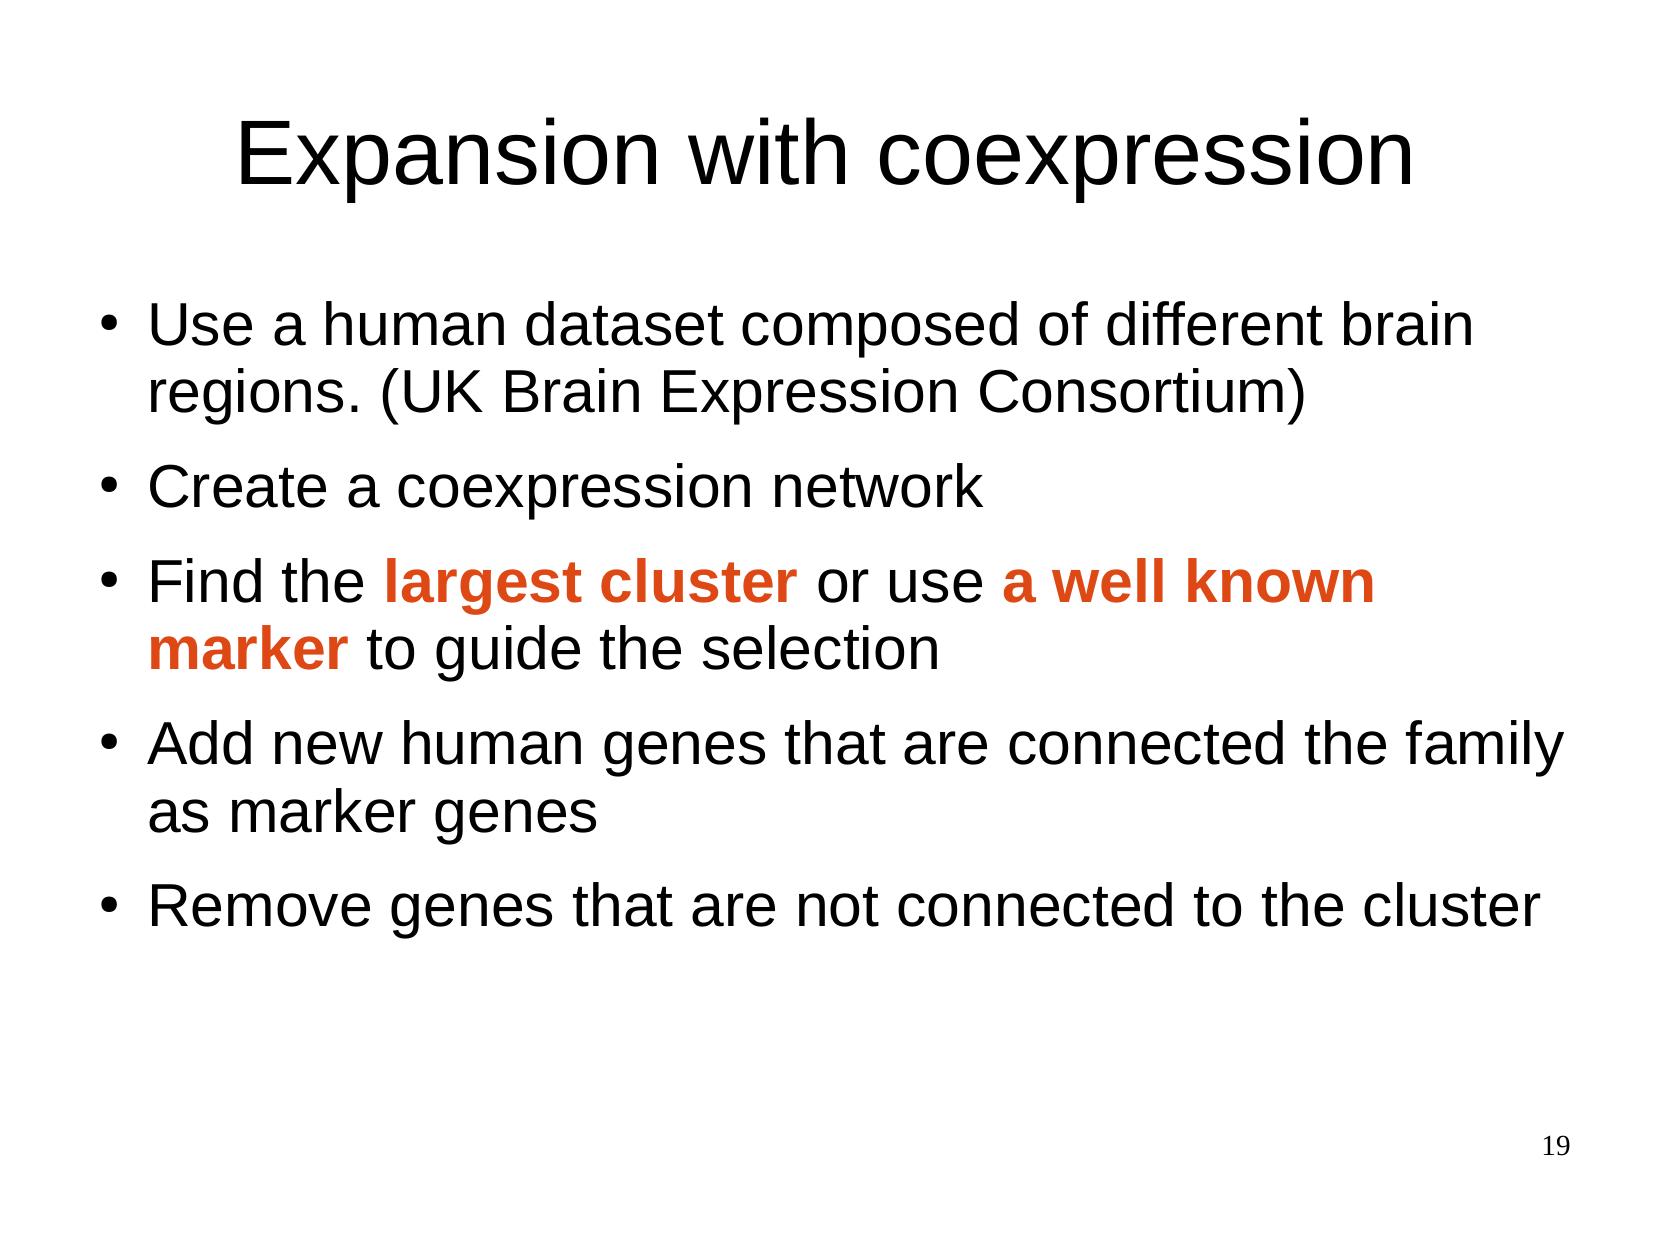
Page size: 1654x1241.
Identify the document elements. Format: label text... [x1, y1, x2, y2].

title Expansion with coexpression [82, 49, 1571, 257]
list Use a human dataset composed of different brain regions. (UK Brain Expression Consortium) Create a coexpression network Find the largest cluster or use a well known marker to guide the selection Add new human genes that are connected the family as marker genes Remove genes that are not connected to the cluster [82, 290, 1571, 1010]
